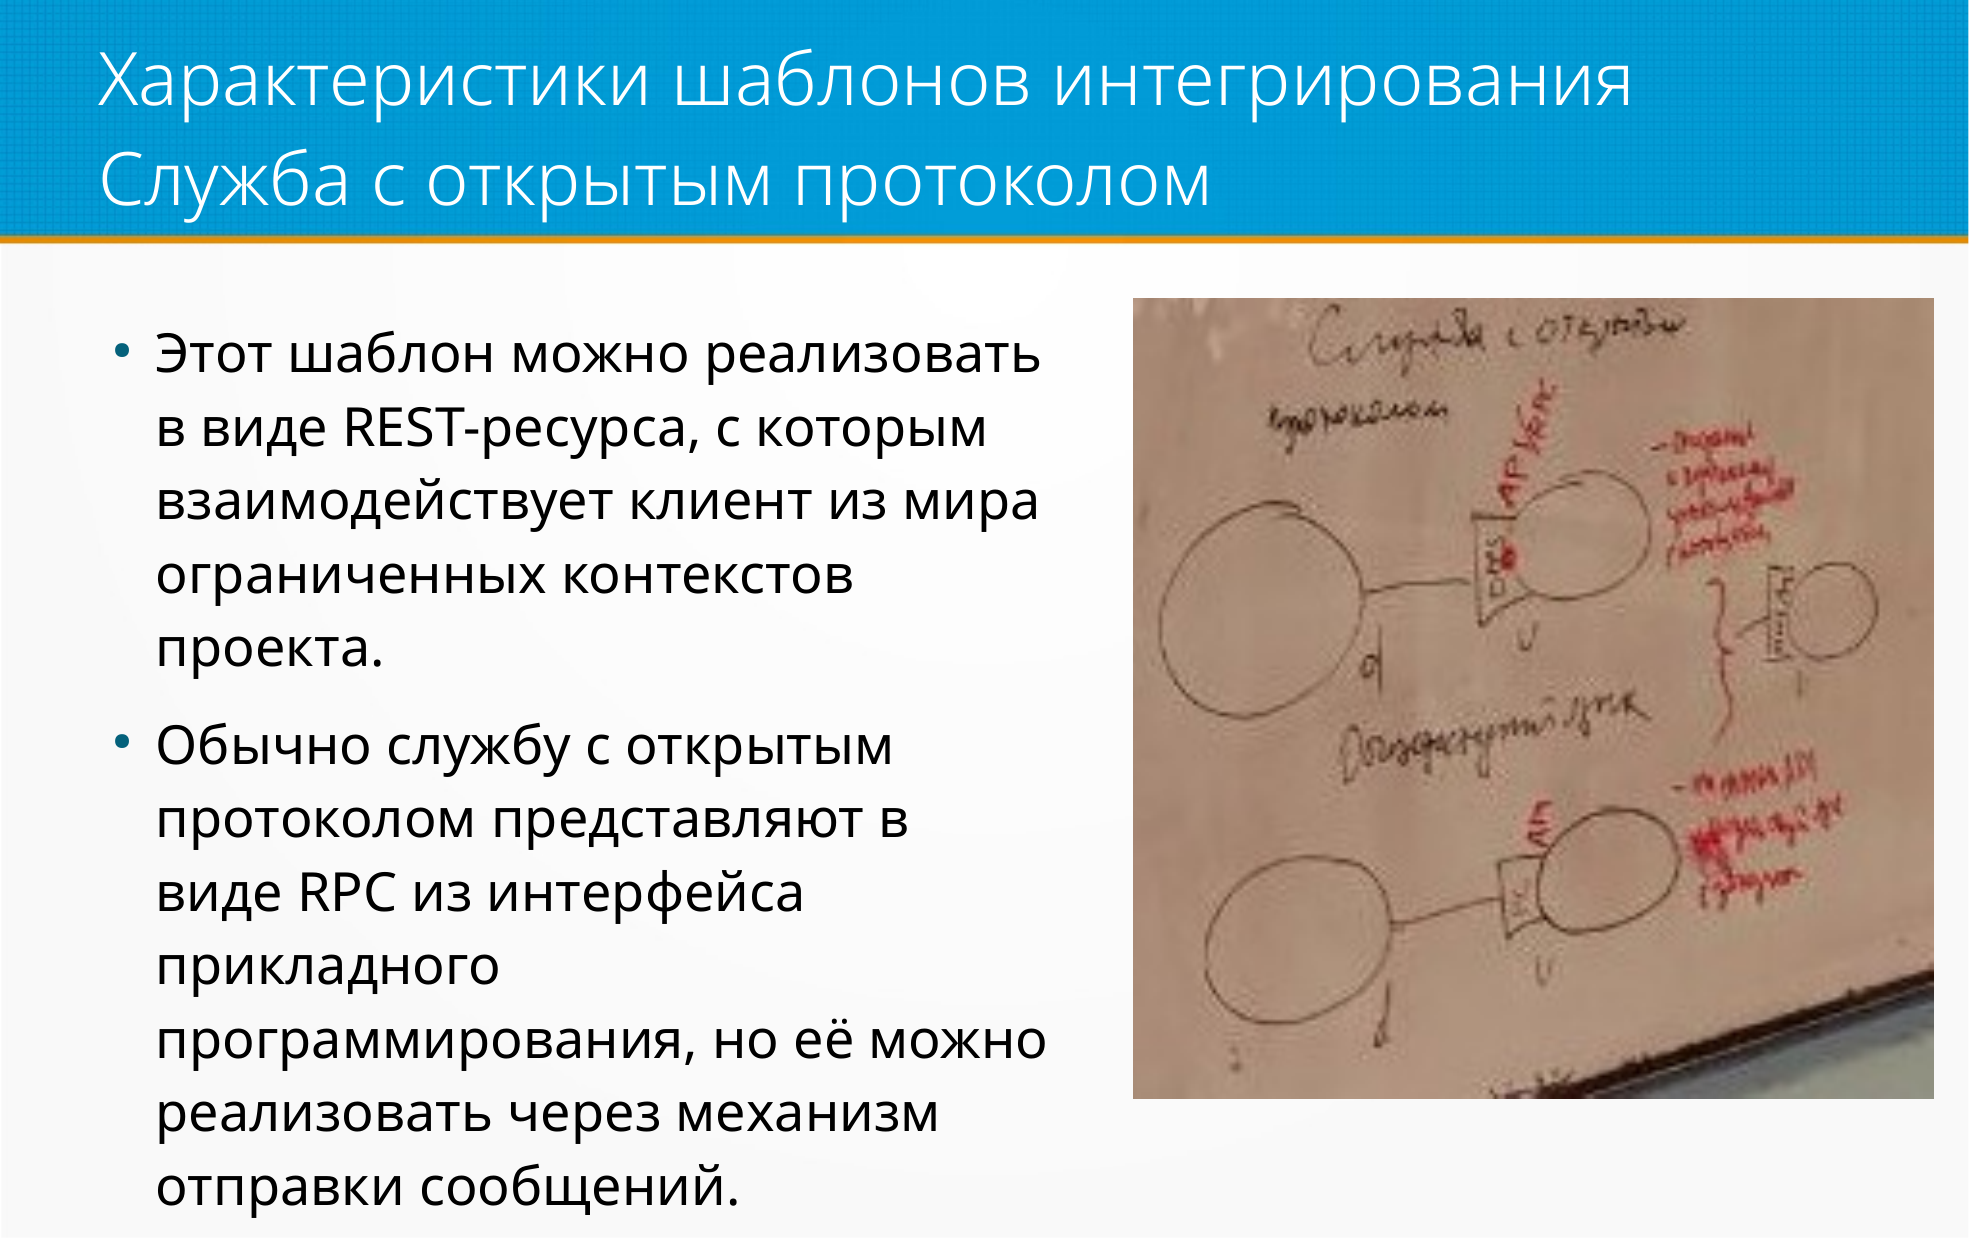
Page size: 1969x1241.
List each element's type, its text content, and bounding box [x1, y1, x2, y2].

list Этот шаблон можно реализовать в виде REST-ресурса, с которым взаимодействует клиент из мира ограниченных контекстов проекта. Обычно службу с открытым протоколом представляют в виде RPC из интерфейса прикладного программирования, но её можно реализовать через механизм отправки сообщений. [98, 315, 1052, 1241]
picture [0, 233, 1969, 1241]
title Характеристики шаблонов интегрирования Служба с открытым протоколом [98, 19, 1870, 227]
